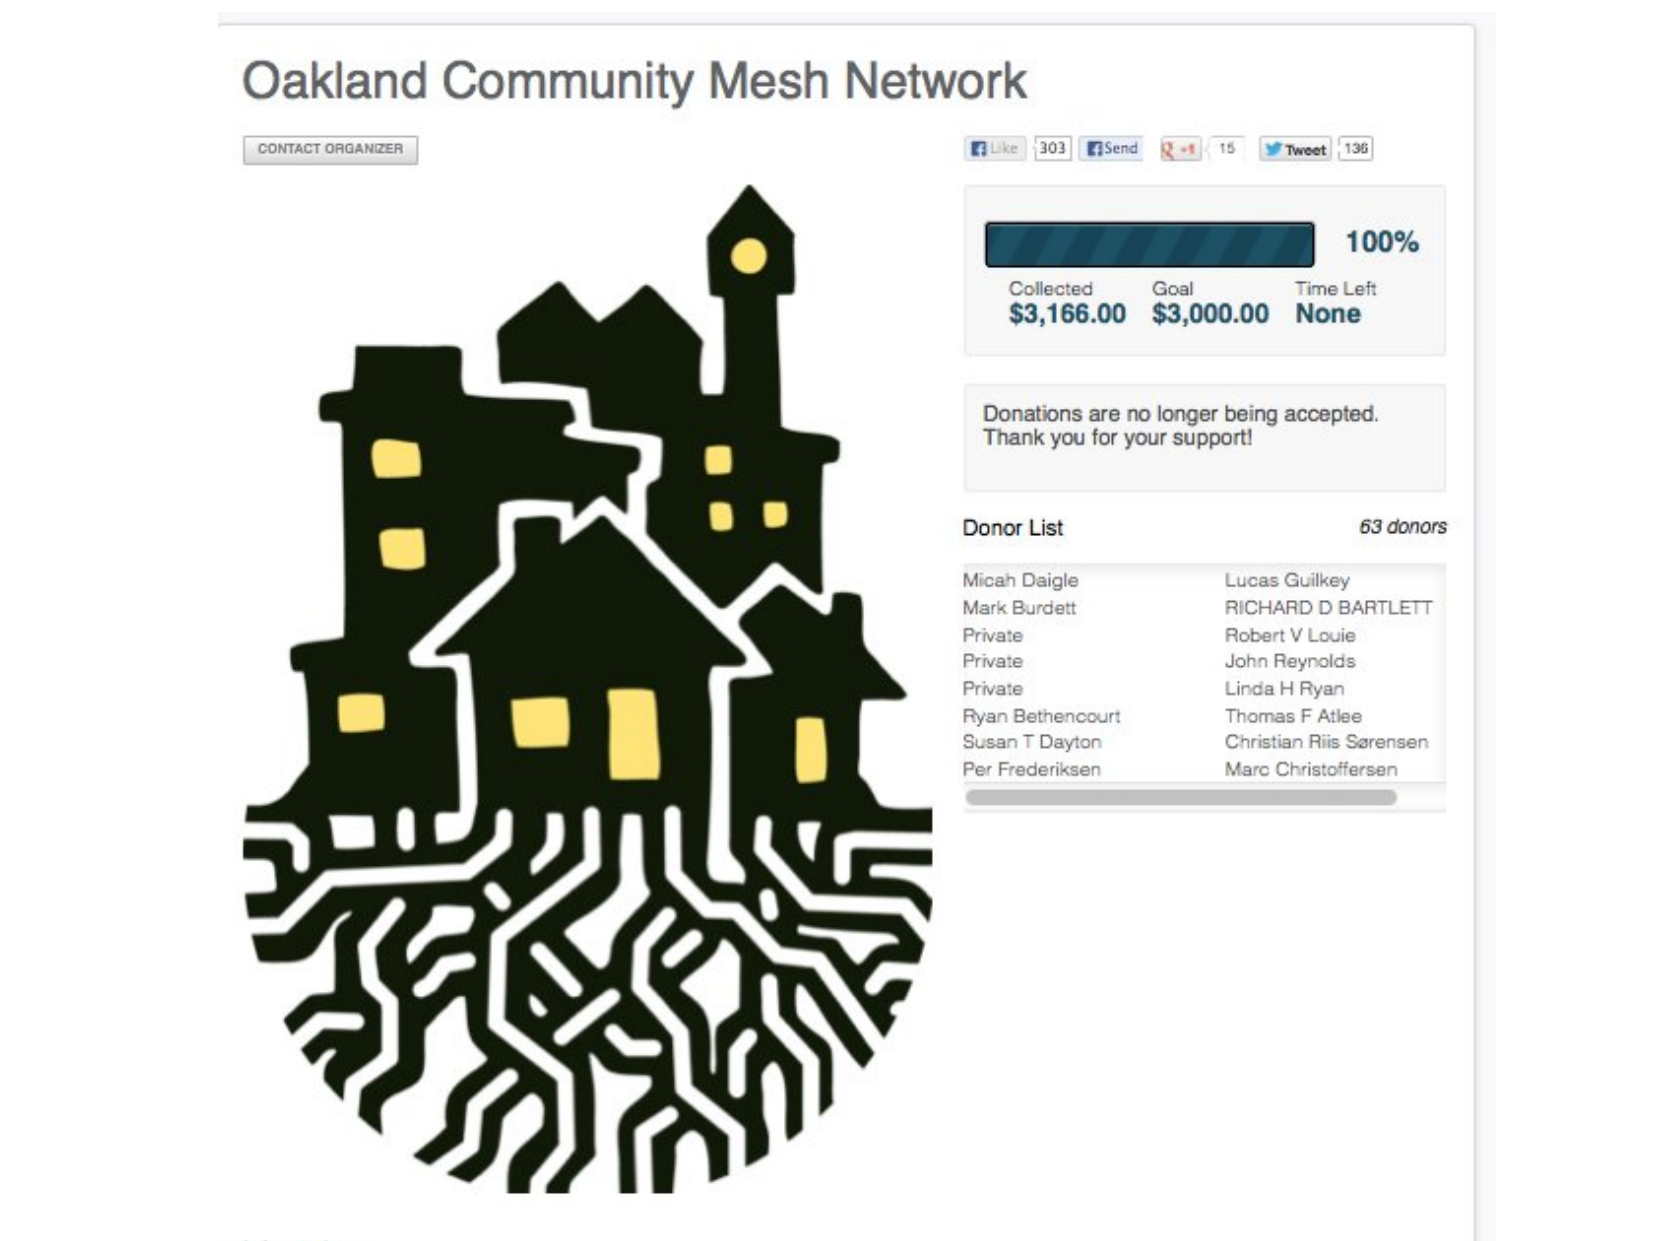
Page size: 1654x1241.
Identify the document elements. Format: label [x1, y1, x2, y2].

picture [218, 12, 1496, 1241]
